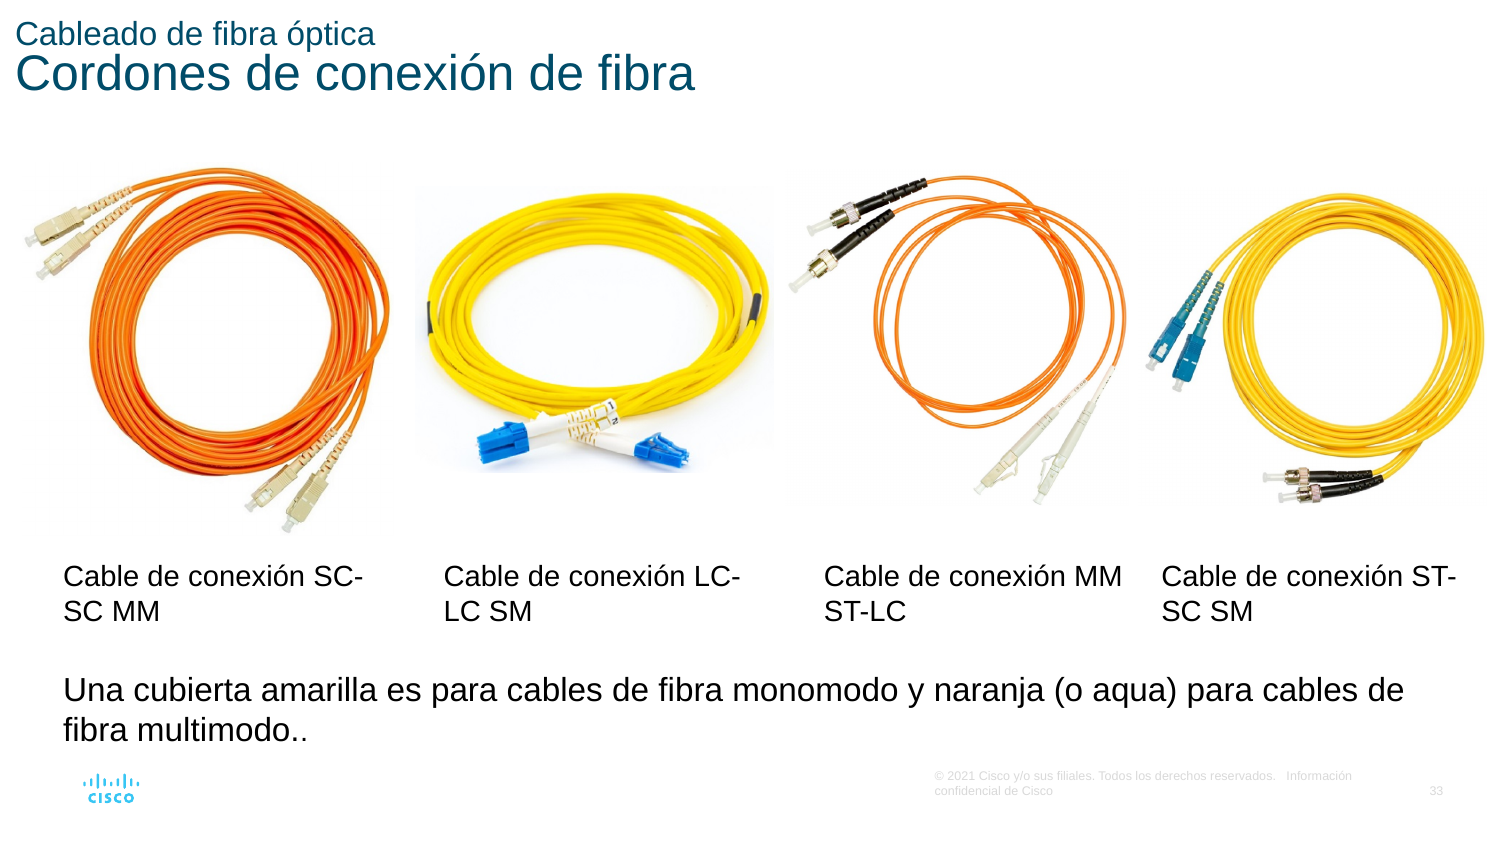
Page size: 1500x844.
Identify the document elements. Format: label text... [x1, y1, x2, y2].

picture [415, 186, 774, 473]
picture [22, 162, 394, 536]
picture [1138, 187, 1487, 506]
text_box Una cubierta amarilla es para cables de fibra monomodo y naranja (o aqua) para cables de fibra multimodo.. [48, 660, 1459, 756]
text_box Cable de conexión ST-SC SM [1146, 549, 1479, 635]
title Cableado de fibra óptica Cordones de conexión de fibra [0, 0, 1369, 121]
text_box Cable de conexión LC-LC SM [428, 549, 761, 635]
text_box Cable de conexión SC-SC MM [48, 549, 381, 635]
picture [785, 169, 1129, 506]
text_box Cable de conexión MM ST-LC [809, 549, 1142, 635]
